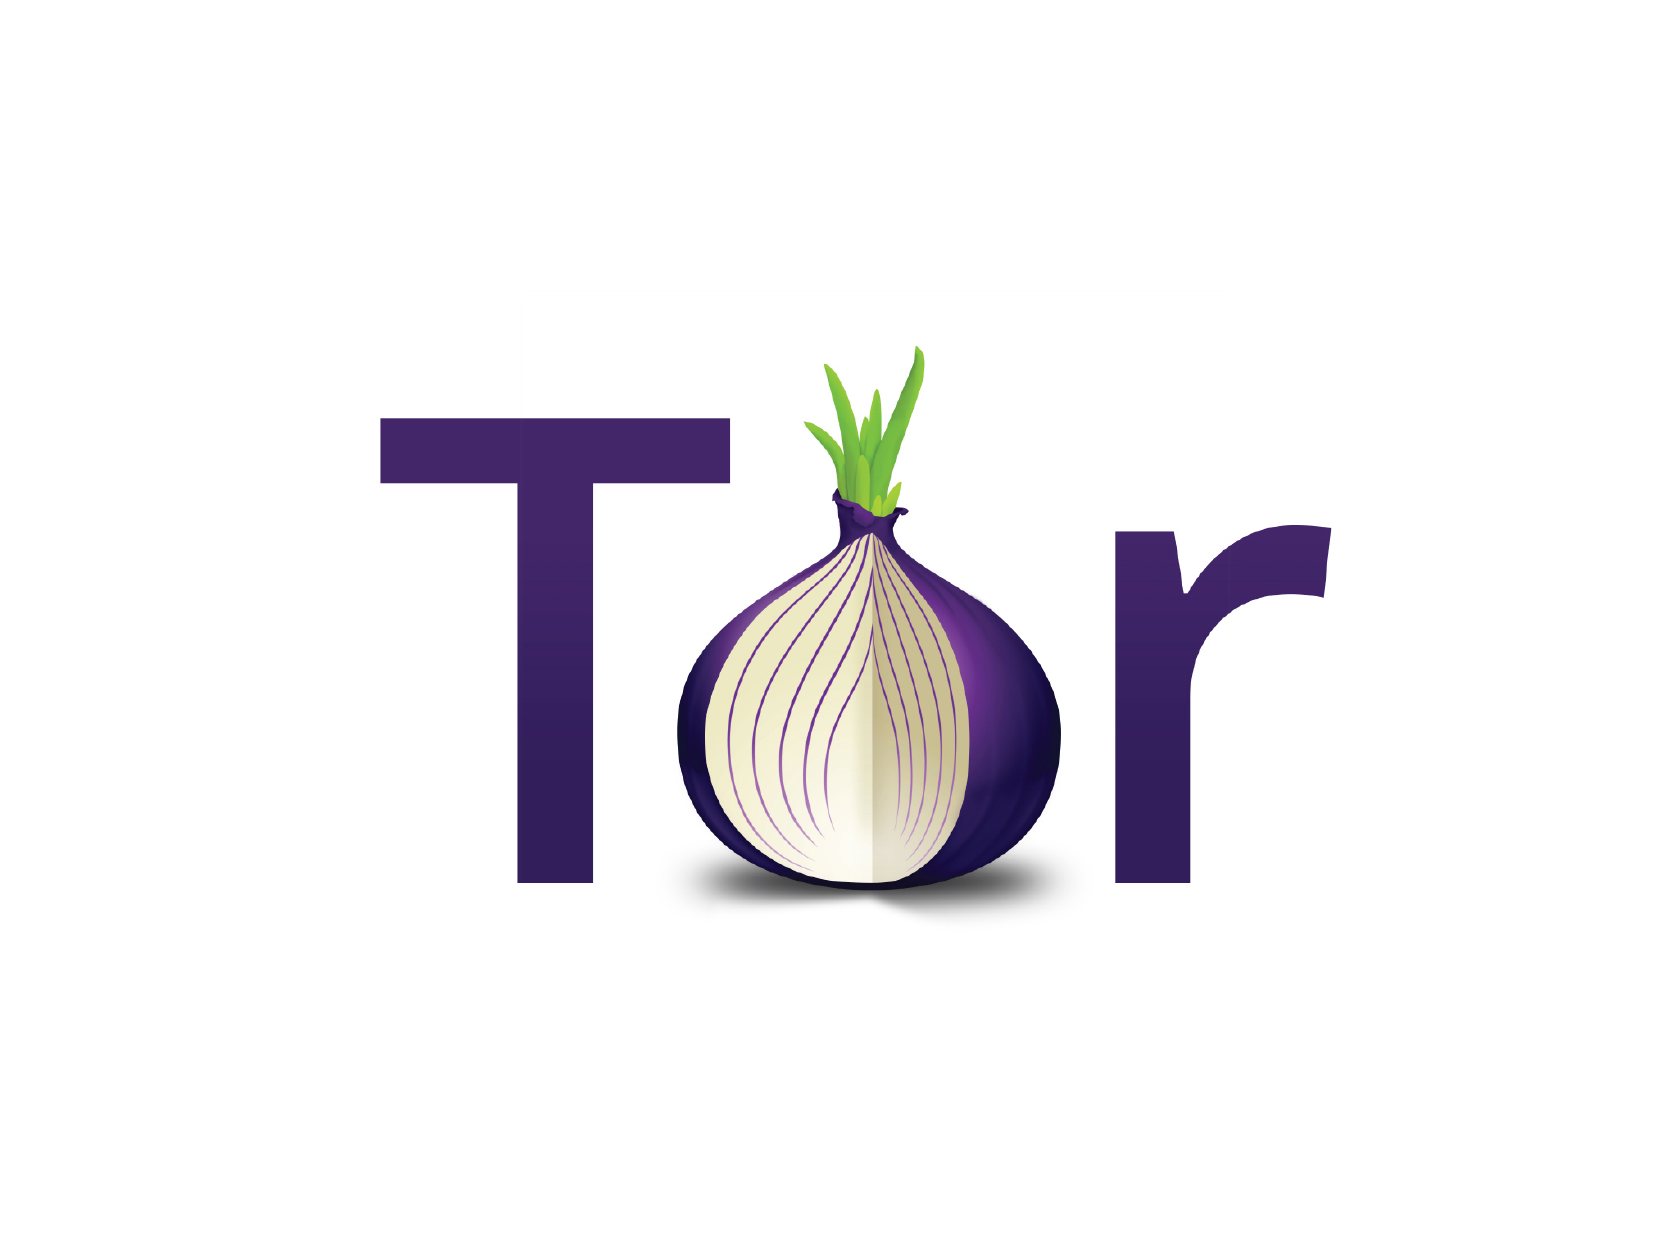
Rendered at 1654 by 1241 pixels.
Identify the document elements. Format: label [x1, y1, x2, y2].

picture [248, 232, 1472, 1064]
